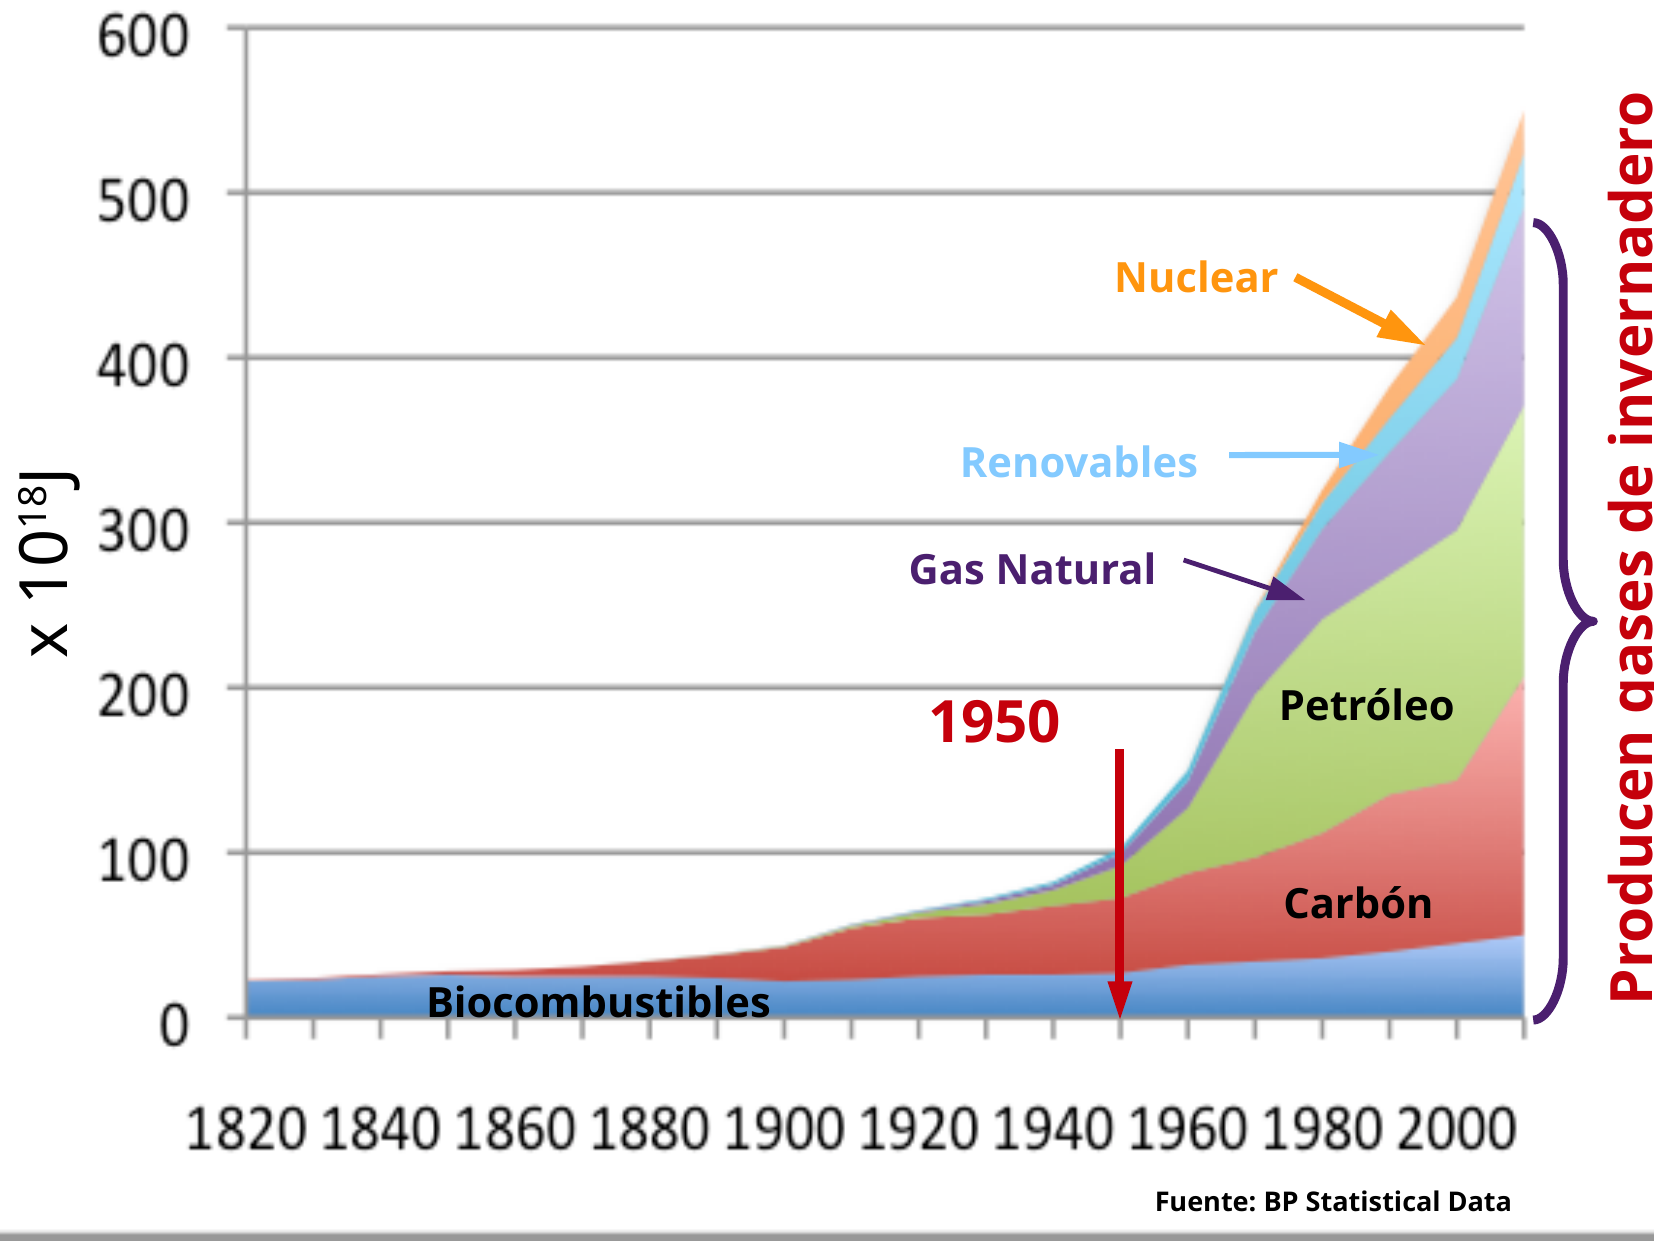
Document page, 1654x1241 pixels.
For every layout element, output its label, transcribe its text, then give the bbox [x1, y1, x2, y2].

picture [0, 0, 1654, 1241]
text_box Fuente: BP Statistical Data [1140, 1175, 1581, 1223]
text_box Biocombustibles [411, 965, 829, 1029]
text_box 1950 [913, 672, 1105, 756]
text_box Producen gases de invernadero [1582, 0, 1654, 1021]
text_box x 1018J [0, 180, 91, 946]
text_box Carbón [1268, 866, 1467, 931]
text_box Gas Natural [893, 532, 1202, 597]
text_box Renovables [945, 425, 1247, 489]
text_box Petróleo [1264, 668, 1493, 733]
text_box Nuclear [1099, 239, 1310, 304]
